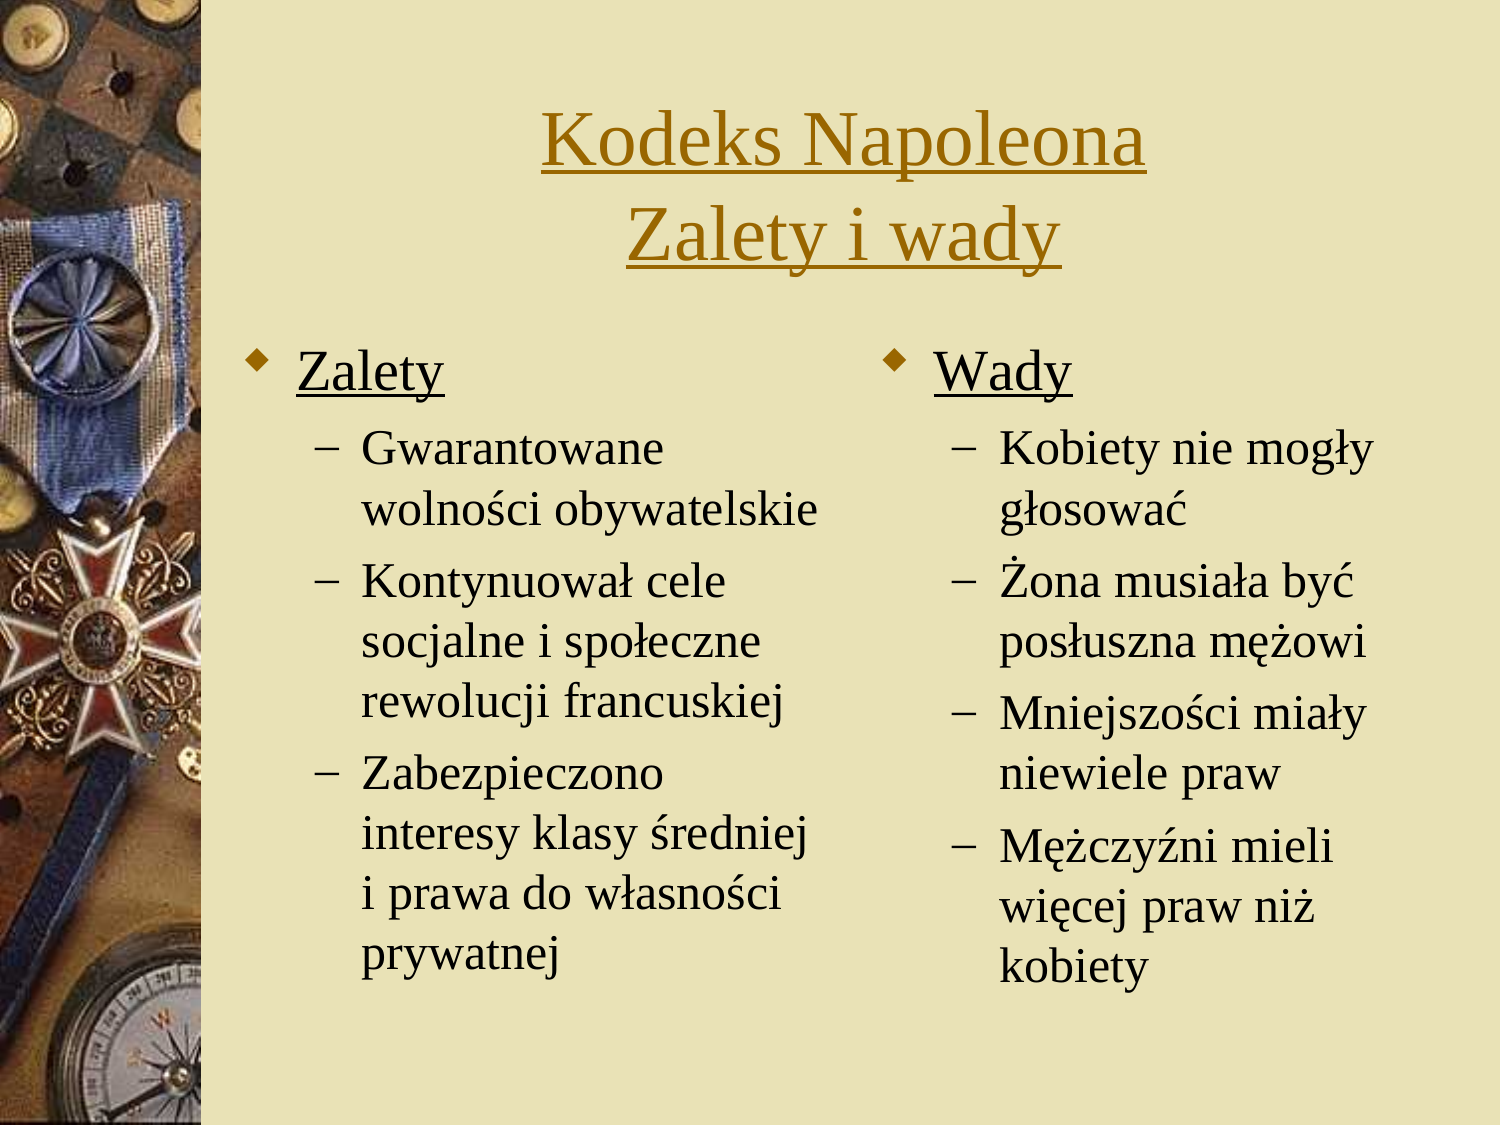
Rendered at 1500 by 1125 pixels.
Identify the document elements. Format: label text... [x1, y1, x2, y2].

picture [0, 0, 201, 1125]
text_box Wady Kobiety nie mogły głosować Żona musiała być posłuszna mężowi Mniejszości miały niewiele praw Mężczyźni mieli więcej praw niż kobiety [862, 324, 1476, 1001]
text_box Kodeks Napoleona Zalety i wady [801, 269, 1023, 276]
text_box Zalety Gwarantowane wolności obywatelskie Kontynuował cele socjalne i społeczne rewolucji francuskiej Zabezpieczono interesy klasy średniej i prawa do własności prywatnej [225, 324, 838, 1001]
text_box Kodeks Napoleona Zalety i wady [224, 87, 1463, 276]
